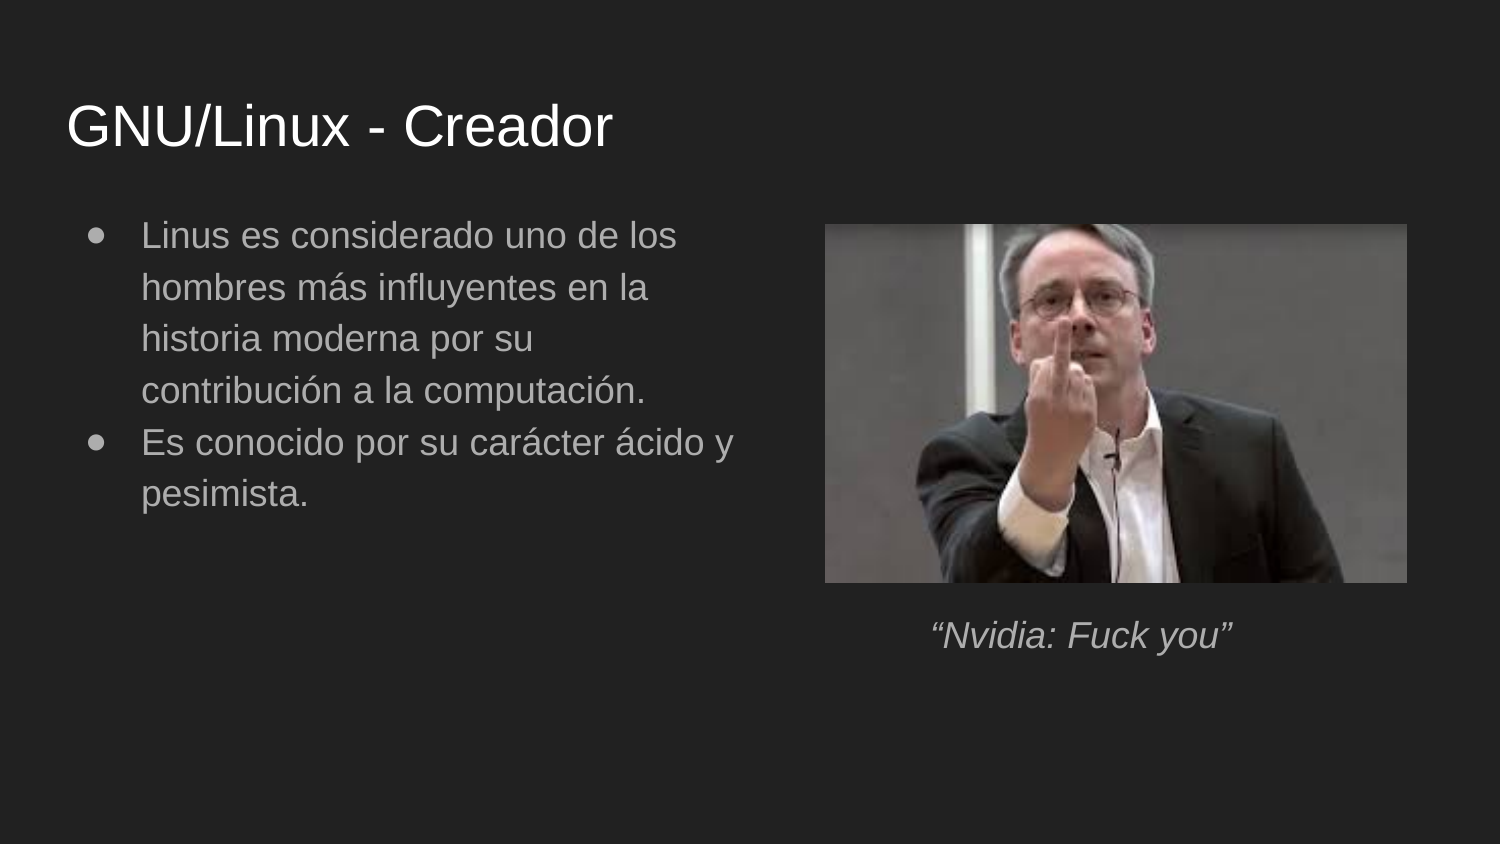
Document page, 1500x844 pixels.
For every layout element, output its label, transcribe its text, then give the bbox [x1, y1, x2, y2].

list Linus es considerado uno de los hombres más influyentes en la historia moderna por su contribución a la computación. Es conocido por su carácter ácido y pesimista. [51, 189, 750, 750]
picture [825, 224, 1407, 584]
title GNU/Linux - Creador [51, 72, 1449, 167]
list “Nvidia: Fuck you” [840, 589, 1500, 844]
